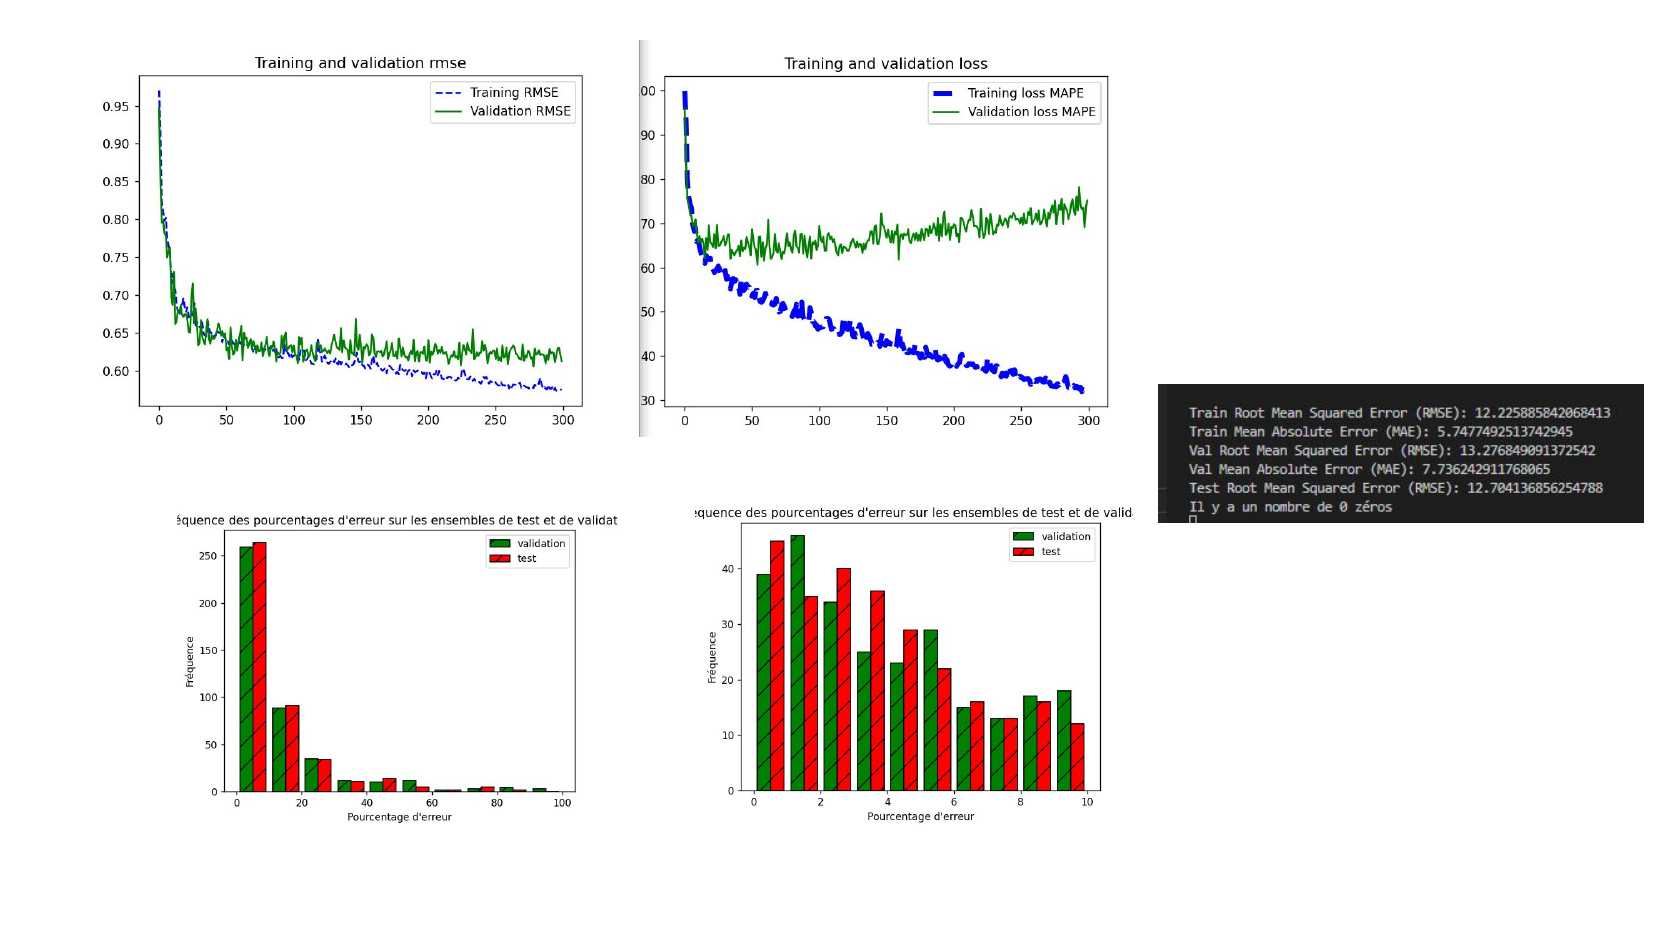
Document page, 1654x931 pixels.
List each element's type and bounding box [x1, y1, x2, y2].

picture [695, 501, 1133, 825]
picture [177, 501, 618, 827]
picture [1158, 384, 1644, 524]
picture [83, 40, 1152, 437]
